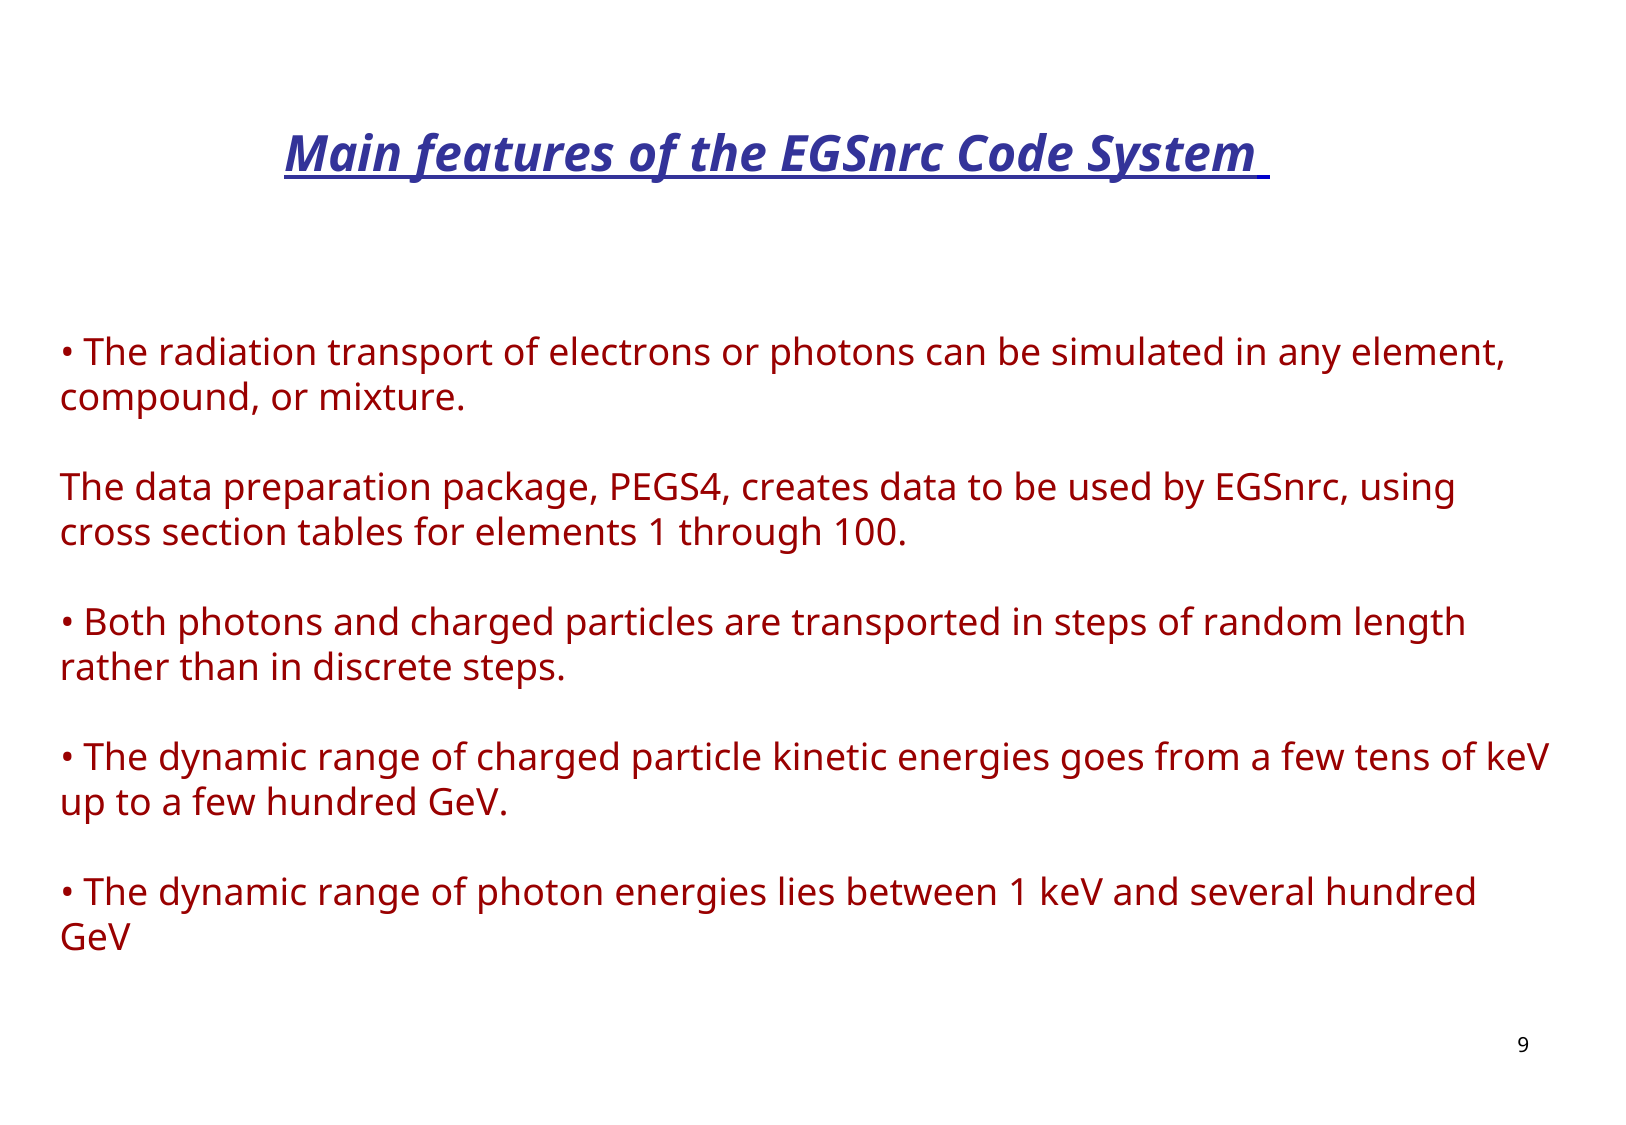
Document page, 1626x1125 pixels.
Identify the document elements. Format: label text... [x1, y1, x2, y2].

text_box • The radiation transport of electrons or photons can be simulated in any element, compound, or mixture. The data preparation package, PEGS4, creates data to be used by EGSnrc, using cross section tables for elements 1 through 100. • Both photons and charged particles are transported in steps of random length rather than in discrete steps. • The dynamic range of charged particle kinetic energies goes from a few tens of keV up to a few hundred GeV. • The dynamic range of photon energies lies between 1 keV and several hundred GeV [44, 320, 1569, 1011]
text_box Main features of the EGSnrc Code System [174, 113, 1380, 189]
